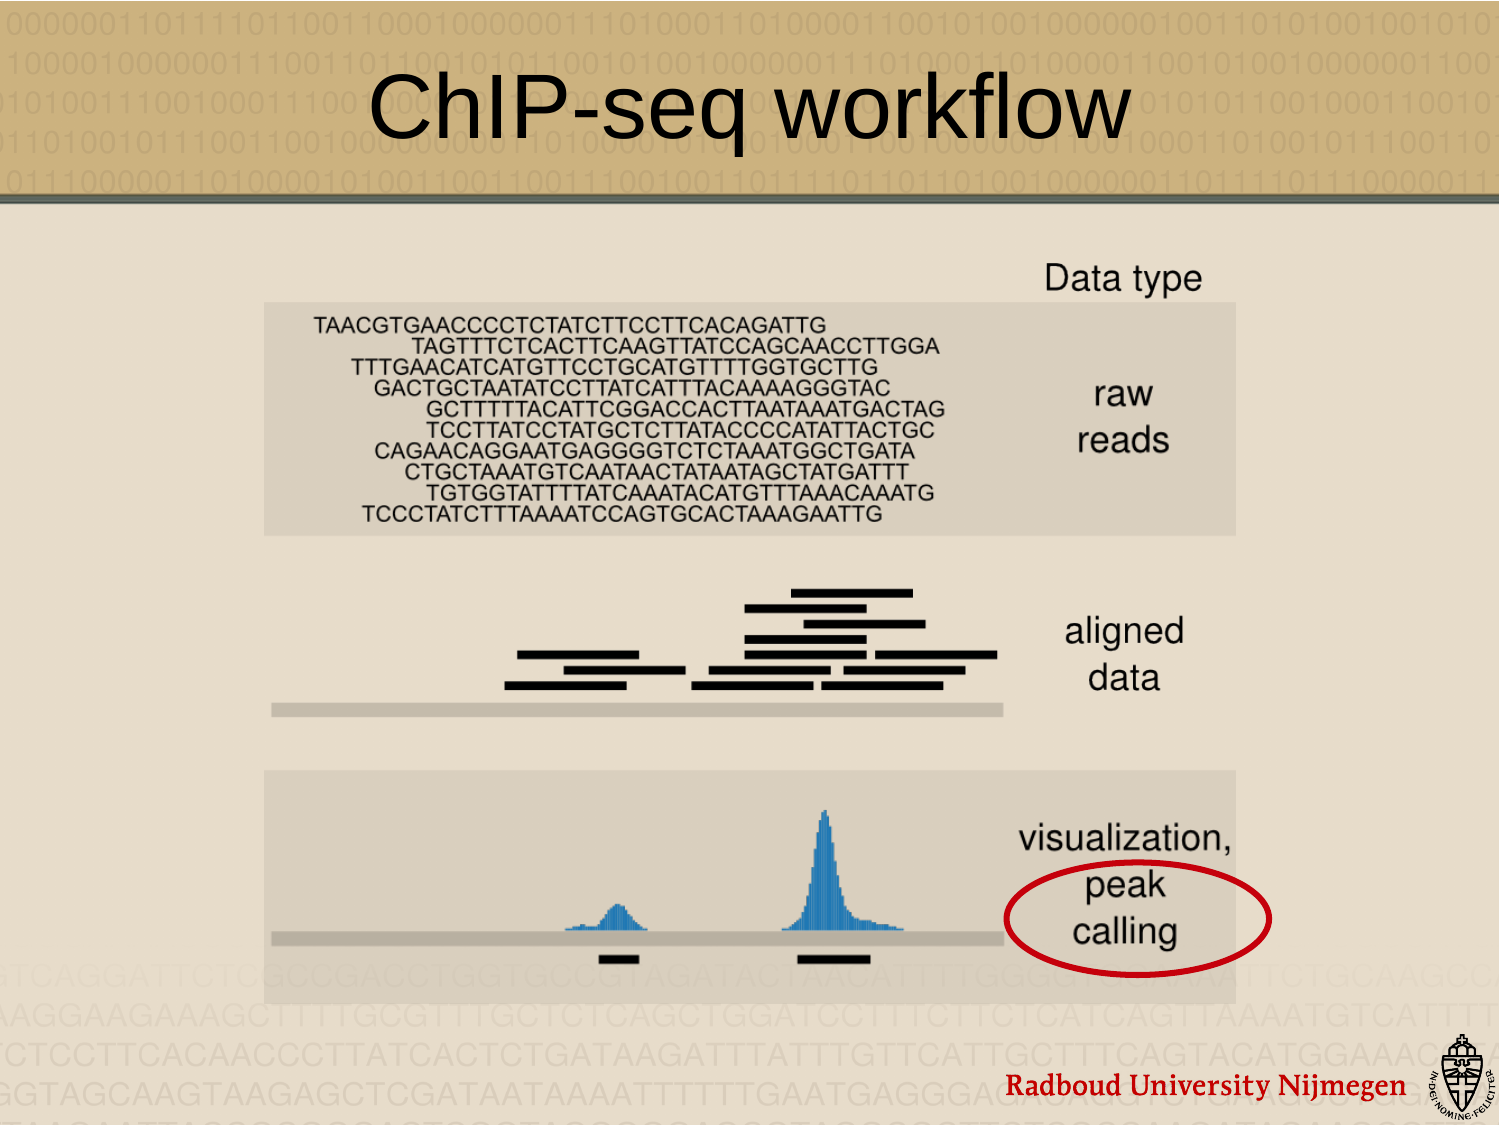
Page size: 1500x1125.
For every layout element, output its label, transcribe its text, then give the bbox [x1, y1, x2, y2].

title ChIP-seq workflow [75, 7, 1425, 196]
picture [0, 1, 1500, 1125]
